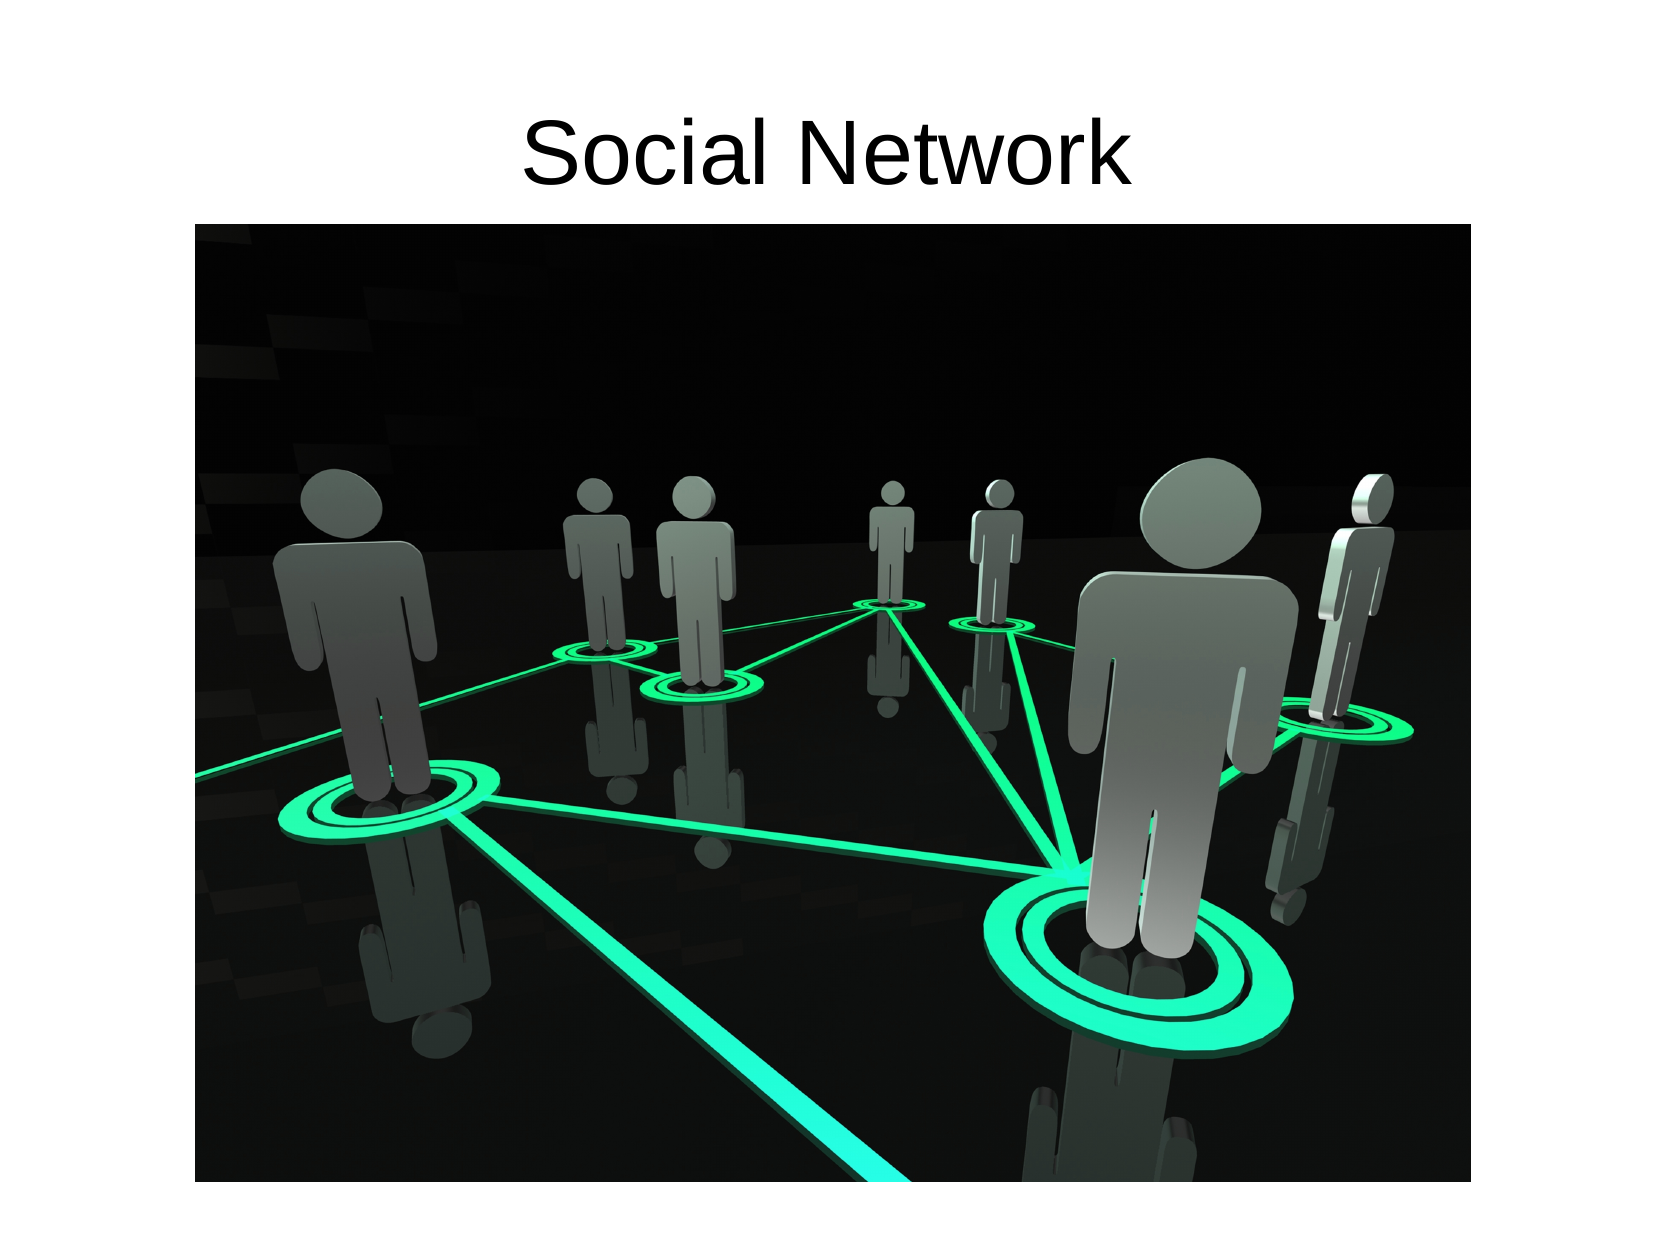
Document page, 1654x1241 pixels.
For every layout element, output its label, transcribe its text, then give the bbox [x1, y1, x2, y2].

picture [195, 224, 1471, 1182]
title Social Network [82, 49, 1571, 257]
